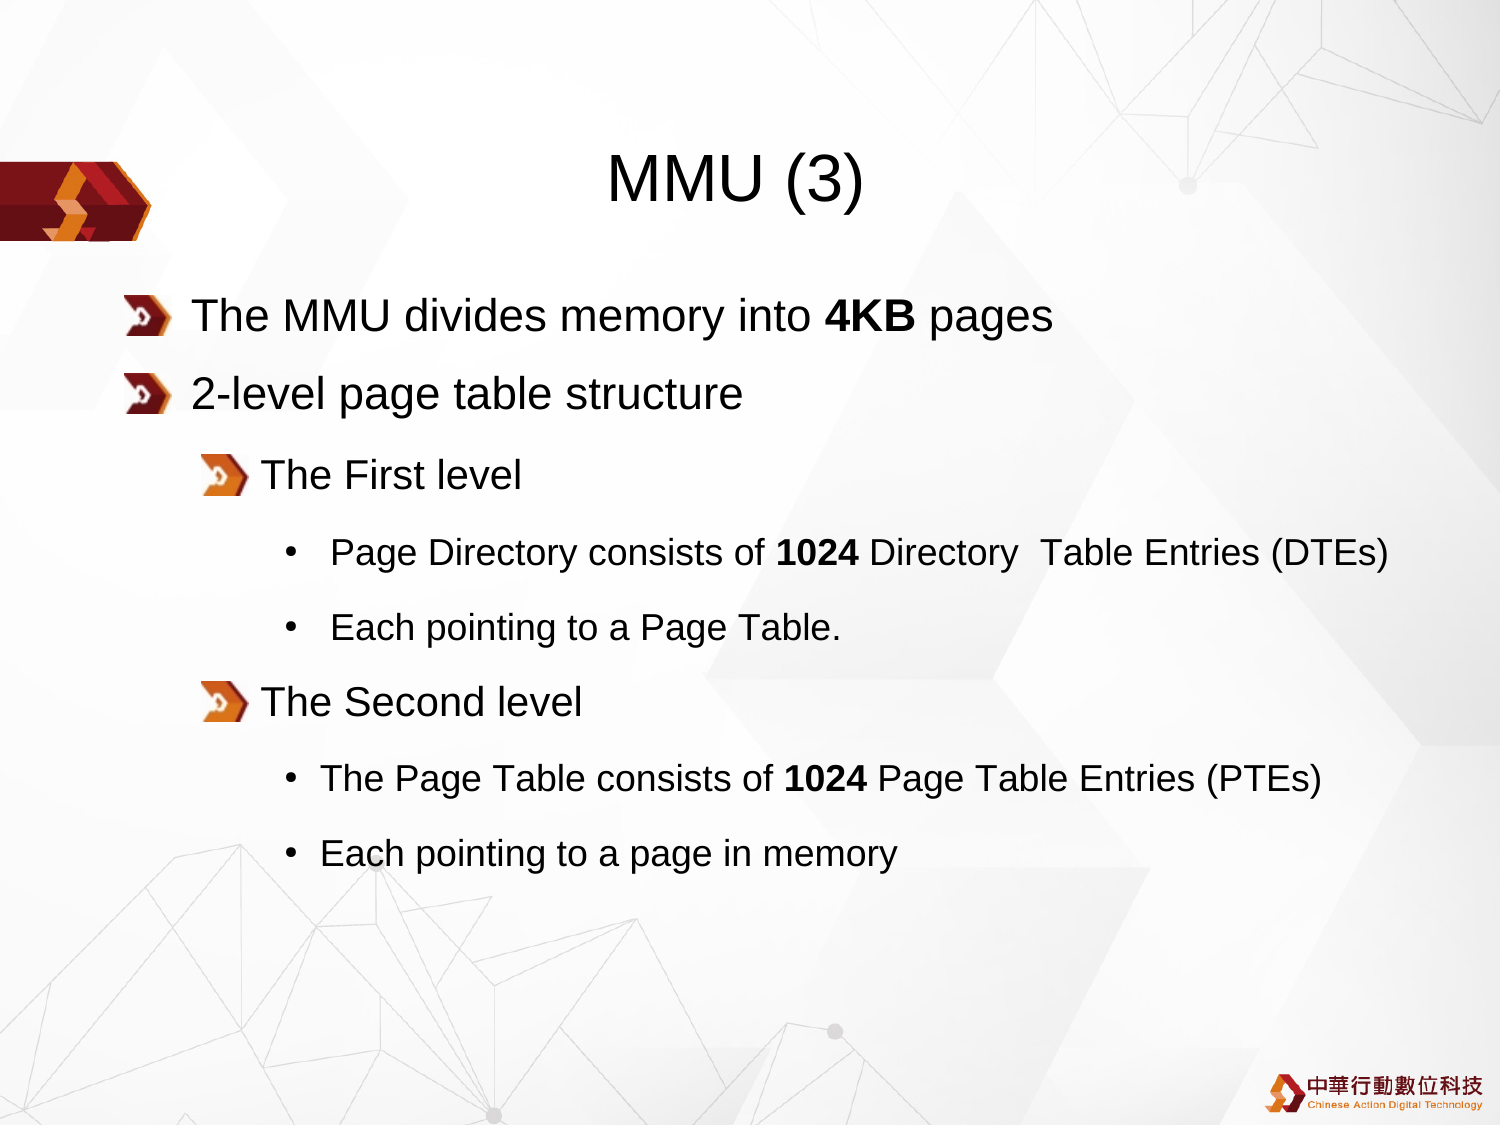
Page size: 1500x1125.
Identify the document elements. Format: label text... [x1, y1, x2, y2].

picture [0, 0, 1500, 1125]
list The MMU divides memory into 4KB pages 2-level page table structure The First level Page Directory consists of 1024 Directory Table Entries (DTEs) Each pointing to a Page Table. The Second level The Page Table consists of 1024 Page Table Entries (PTEs) Each pointing to a page in memory [107, 290, 1425, 943]
title MMU (3) [107, 101, 1367, 255]
